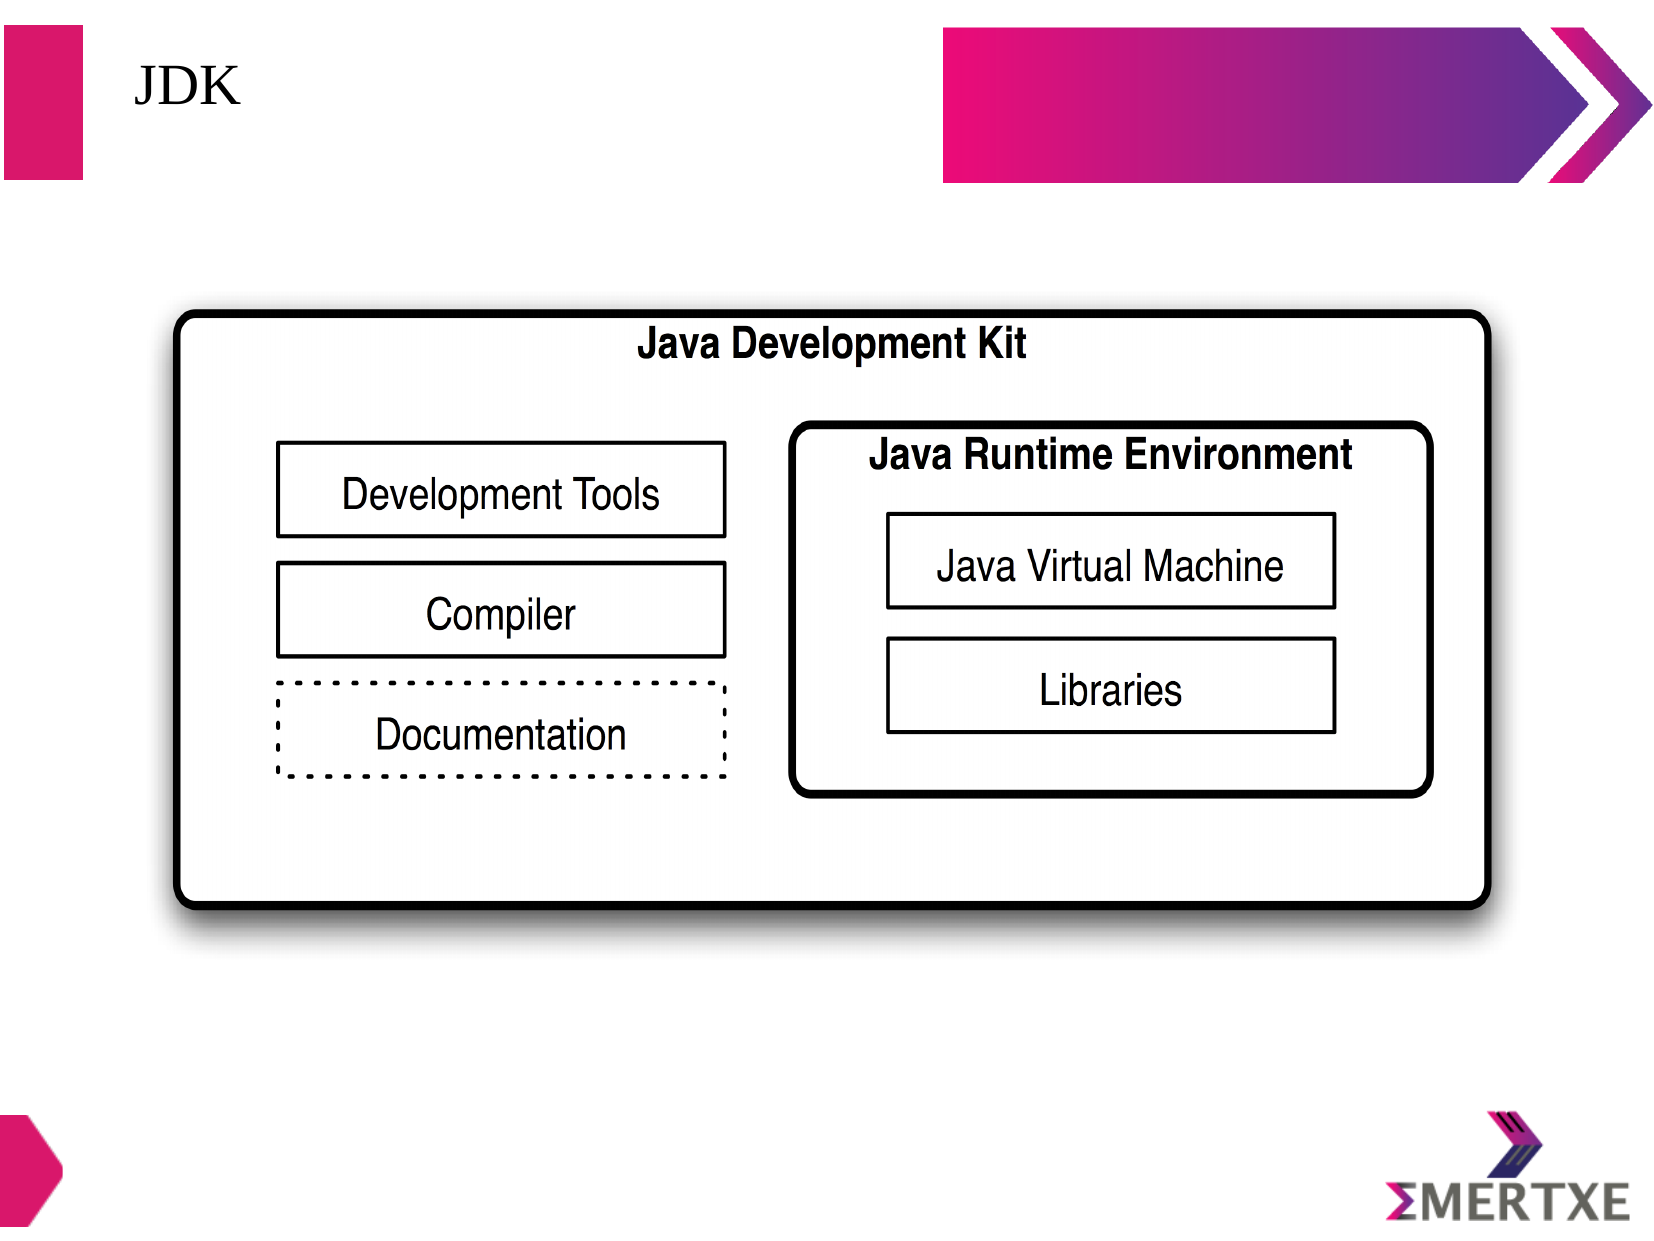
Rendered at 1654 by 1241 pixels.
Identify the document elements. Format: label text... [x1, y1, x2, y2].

text_box JDK [120, 45, 751, 125]
picture [943, 27, 1653, 183]
picture [1385, 1107, 1631, 1221]
picture [135, 282, 1531, 972]
